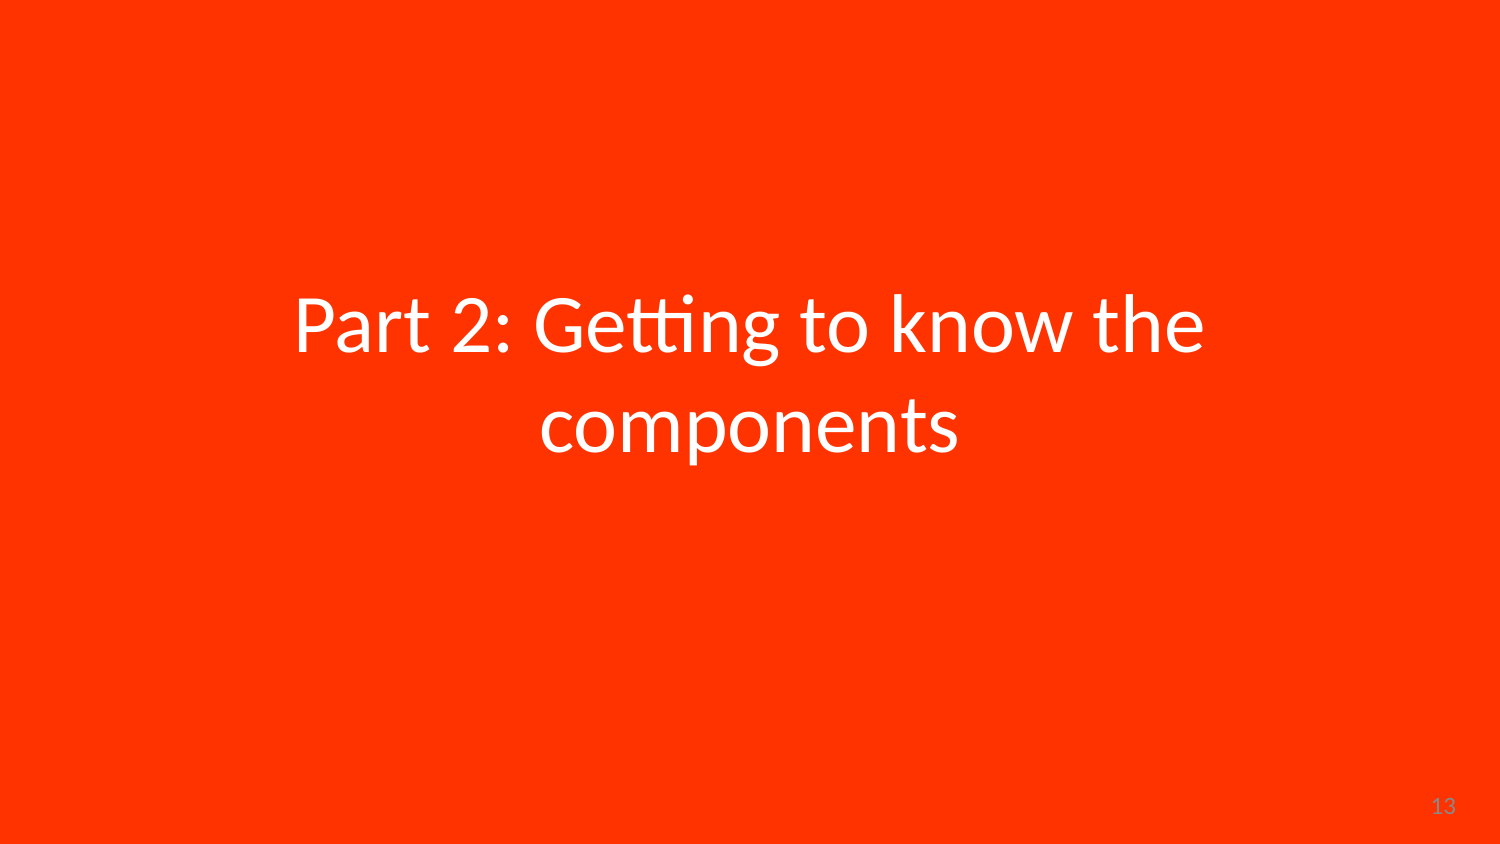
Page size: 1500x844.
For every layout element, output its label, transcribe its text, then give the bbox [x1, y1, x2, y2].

title Part 2: Getting to know the components [112, 262, 1388, 443]
text_box 13 [1415, 782, 1500, 828]
